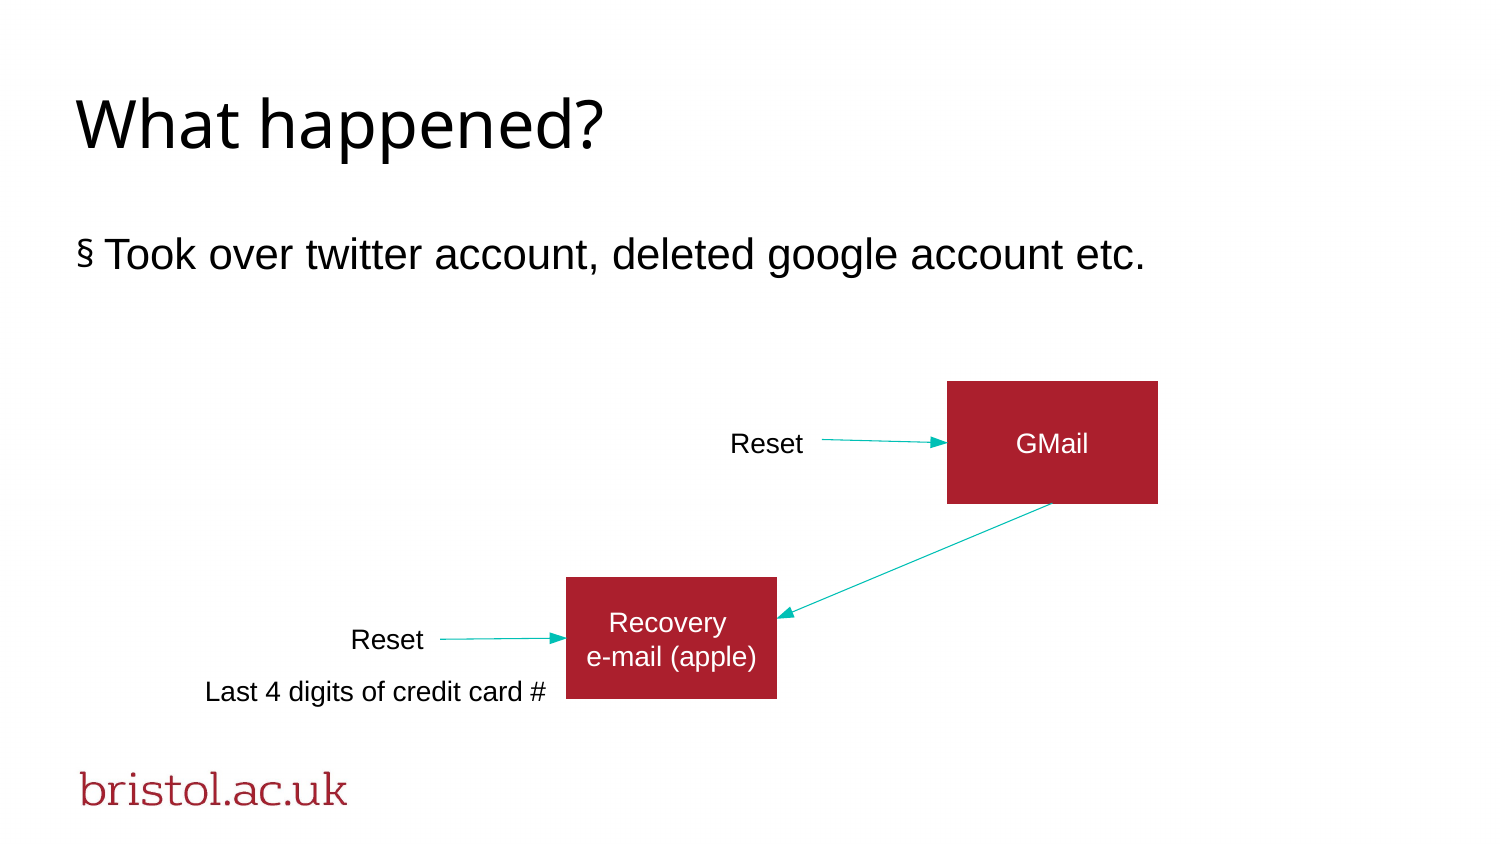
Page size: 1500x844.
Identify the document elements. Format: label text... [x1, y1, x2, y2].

text_box Recovery e-mail (apple) [567, 578, 776, 698]
text_box Reset [335, 613, 441, 663]
text_box Reset [715, 418, 820, 468]
text_box Last 4 digits of credit card # [189, 665, 568, 715]
list Took over twitter account, deleted google account etc. [60, 224, 1440, 699]
text_box GMail [948, 382, 1157, 503]
title What happened? [60, 44, 1440, 209]
